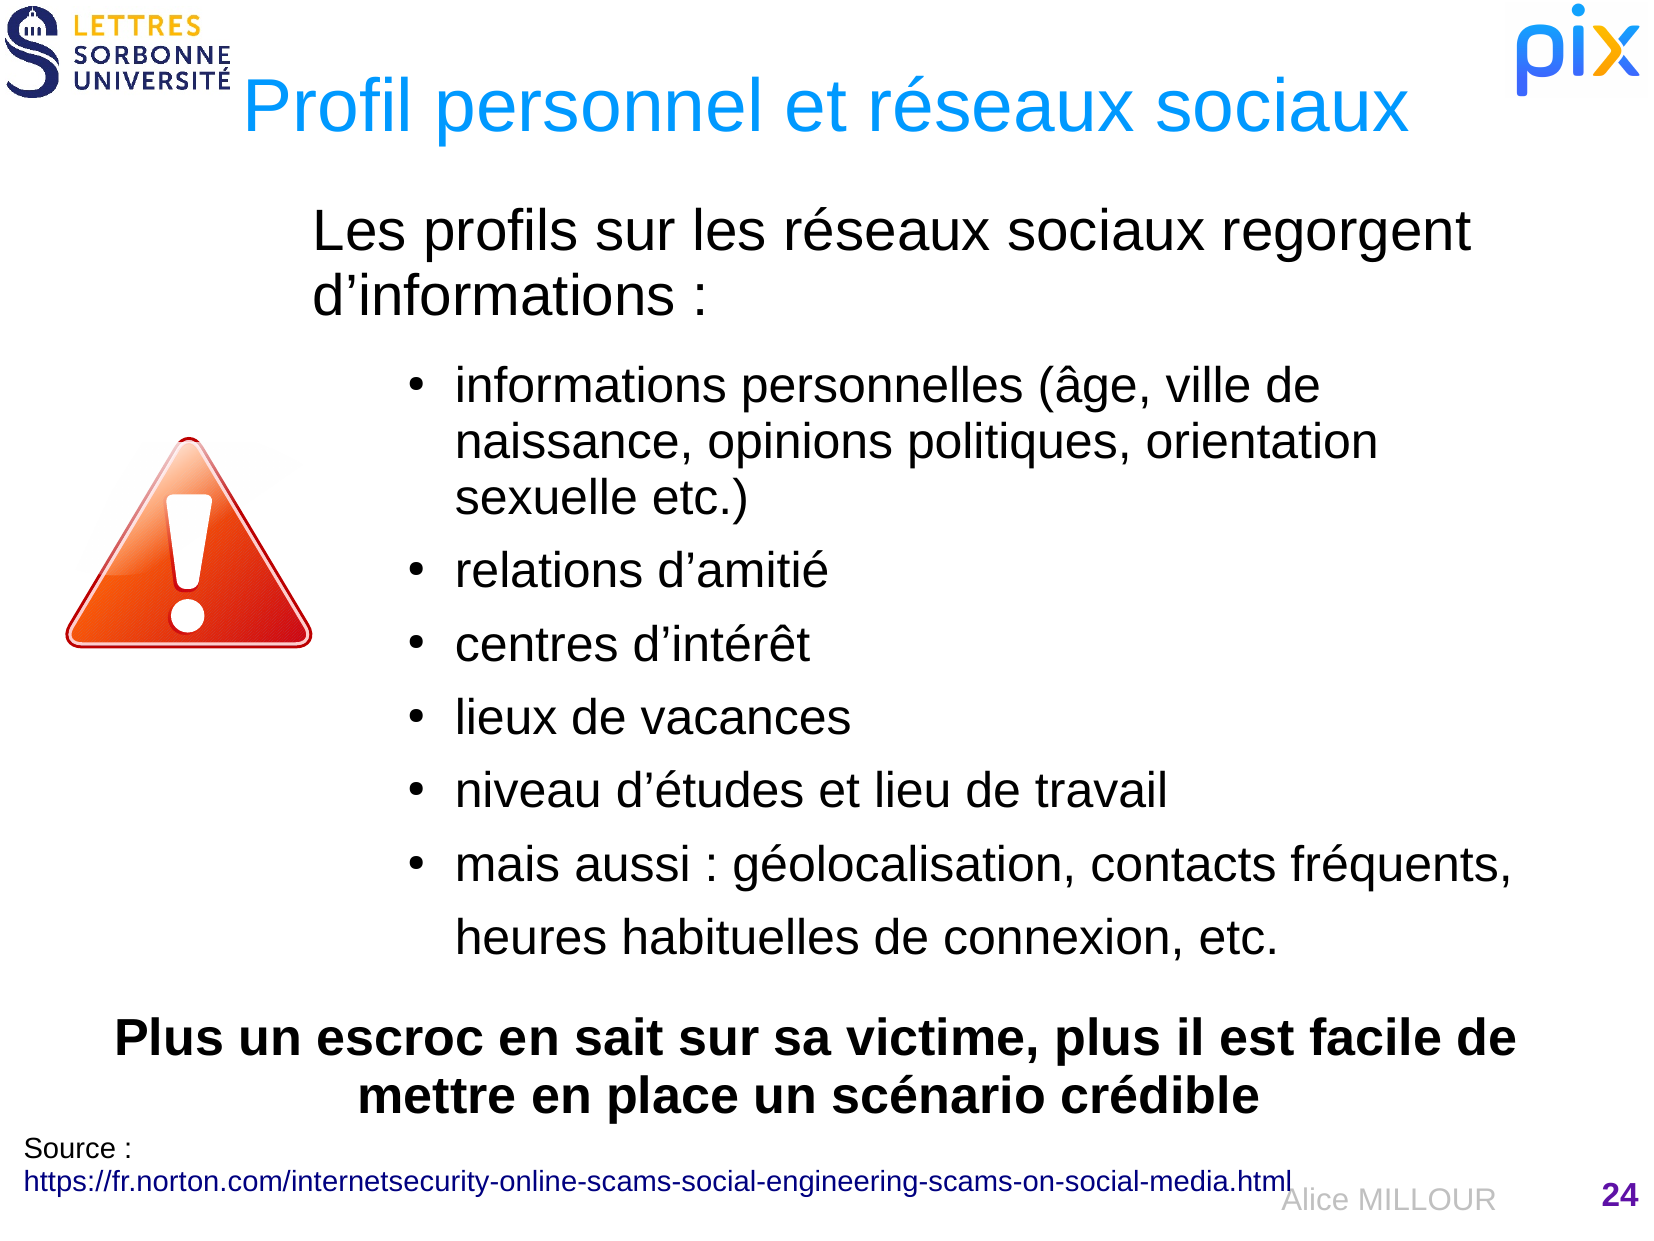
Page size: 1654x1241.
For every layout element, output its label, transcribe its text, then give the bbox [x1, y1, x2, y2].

text_box Source : https://fr.norton.com/internetsecurity-online-scams-social-engineering-scams-on-social-media.html [8, 1124, 53, 1241]
text_box Plus un escroc en sait sur sa victime, plus il est facile de mettre en place un scénario crédible [53, 1000, 1580, 1241]
picture [25, 383, 355, 713]
picture [1571, 2, 1648, 98]
title Profil personnel et réseaux sociaux [82, 2, 1571, 210]
list Les profils sur les réseaux sociaux regorgent d’informations : informations personnelles (âge, ville de naissance, opinions politiques, orientation sexuelle etc.) relations d’amitié centres d’intérêt lieux de vacances niveau d’études et lieu de travail mais aussi : géolocalisation, contacts fréquents, heures habituelles de connexion, etc. [242, 197, 1571, 918]
picture [5, 6, 82, 98]
